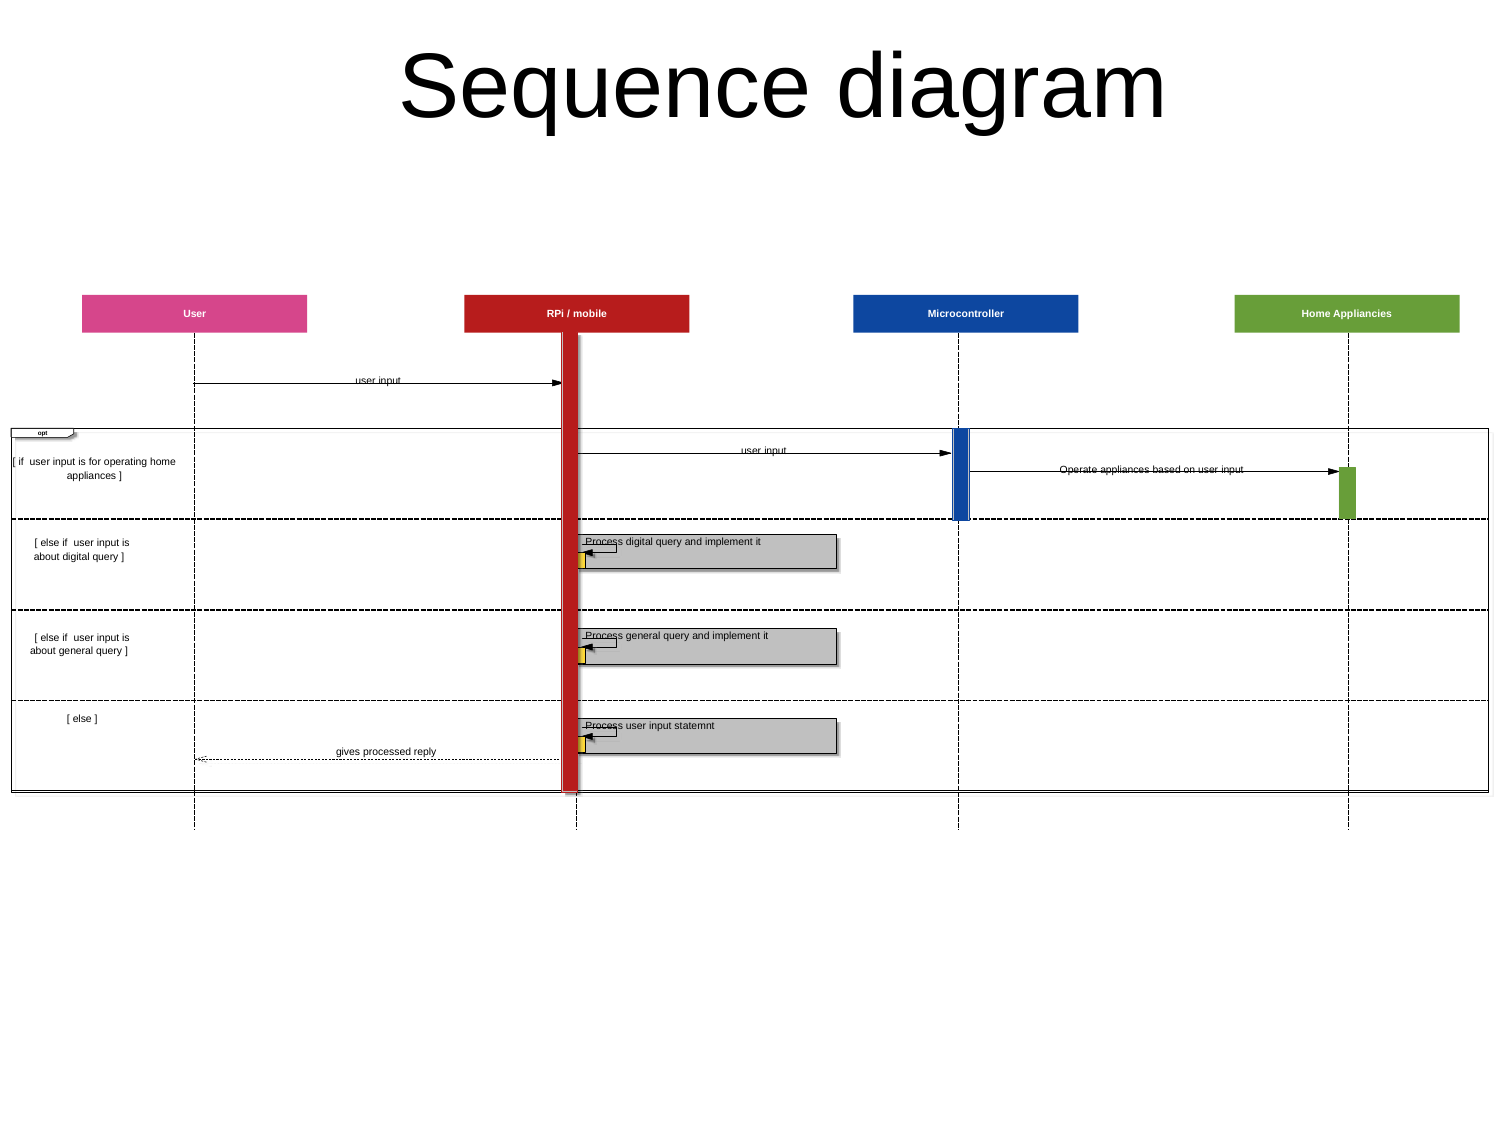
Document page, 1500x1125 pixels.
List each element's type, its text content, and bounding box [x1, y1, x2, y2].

text_box [1234, 294, 1460, 333]
text_box [82, 294, 308, 333]
text_box Operate appliances based on user input [970, 462, 1340, 476]
text_box Process general query and implement it [585, 629, 839, 642]
text_box [ else if user input is about digital query ] [23, 535, 142, 563]
text_box Process digital query and implement it [585, 535, 839, 548]
text_box ​gives processed reply​ [195, 745, 561, 758]
text_box user input​ [192, 374, 561, 421]
text_box [464, 294, 837, 793]
text_box User [83, 307, 307, 320]
text_box Process user input statemnt [585, 718, 839, 732]
text_box RPi / mobile [465, 307, 689, 320]
text_box [1338, 467, 1356, 519]
text_box opt [11, 429, 74, 437]
text_box Microcontroller [854, 307, 1079, 320]
text_box [ if user input is for operating home appliances ] [12, 454, 178, 482]
text_box Sequence diagram [383, 18, 1217, 160]
text_box [ else ] [23, 711, 142, 725]
text_box [952, 428, 970, 521]
text_box [853, 294, 1079, 333]
text_box [ else if user input is about general query ] [23, 629, 142, 657]
text_box Home Appliancies [1235, 307, 1459, 320]
text_box user input​ [578, 444, 951, 491]
